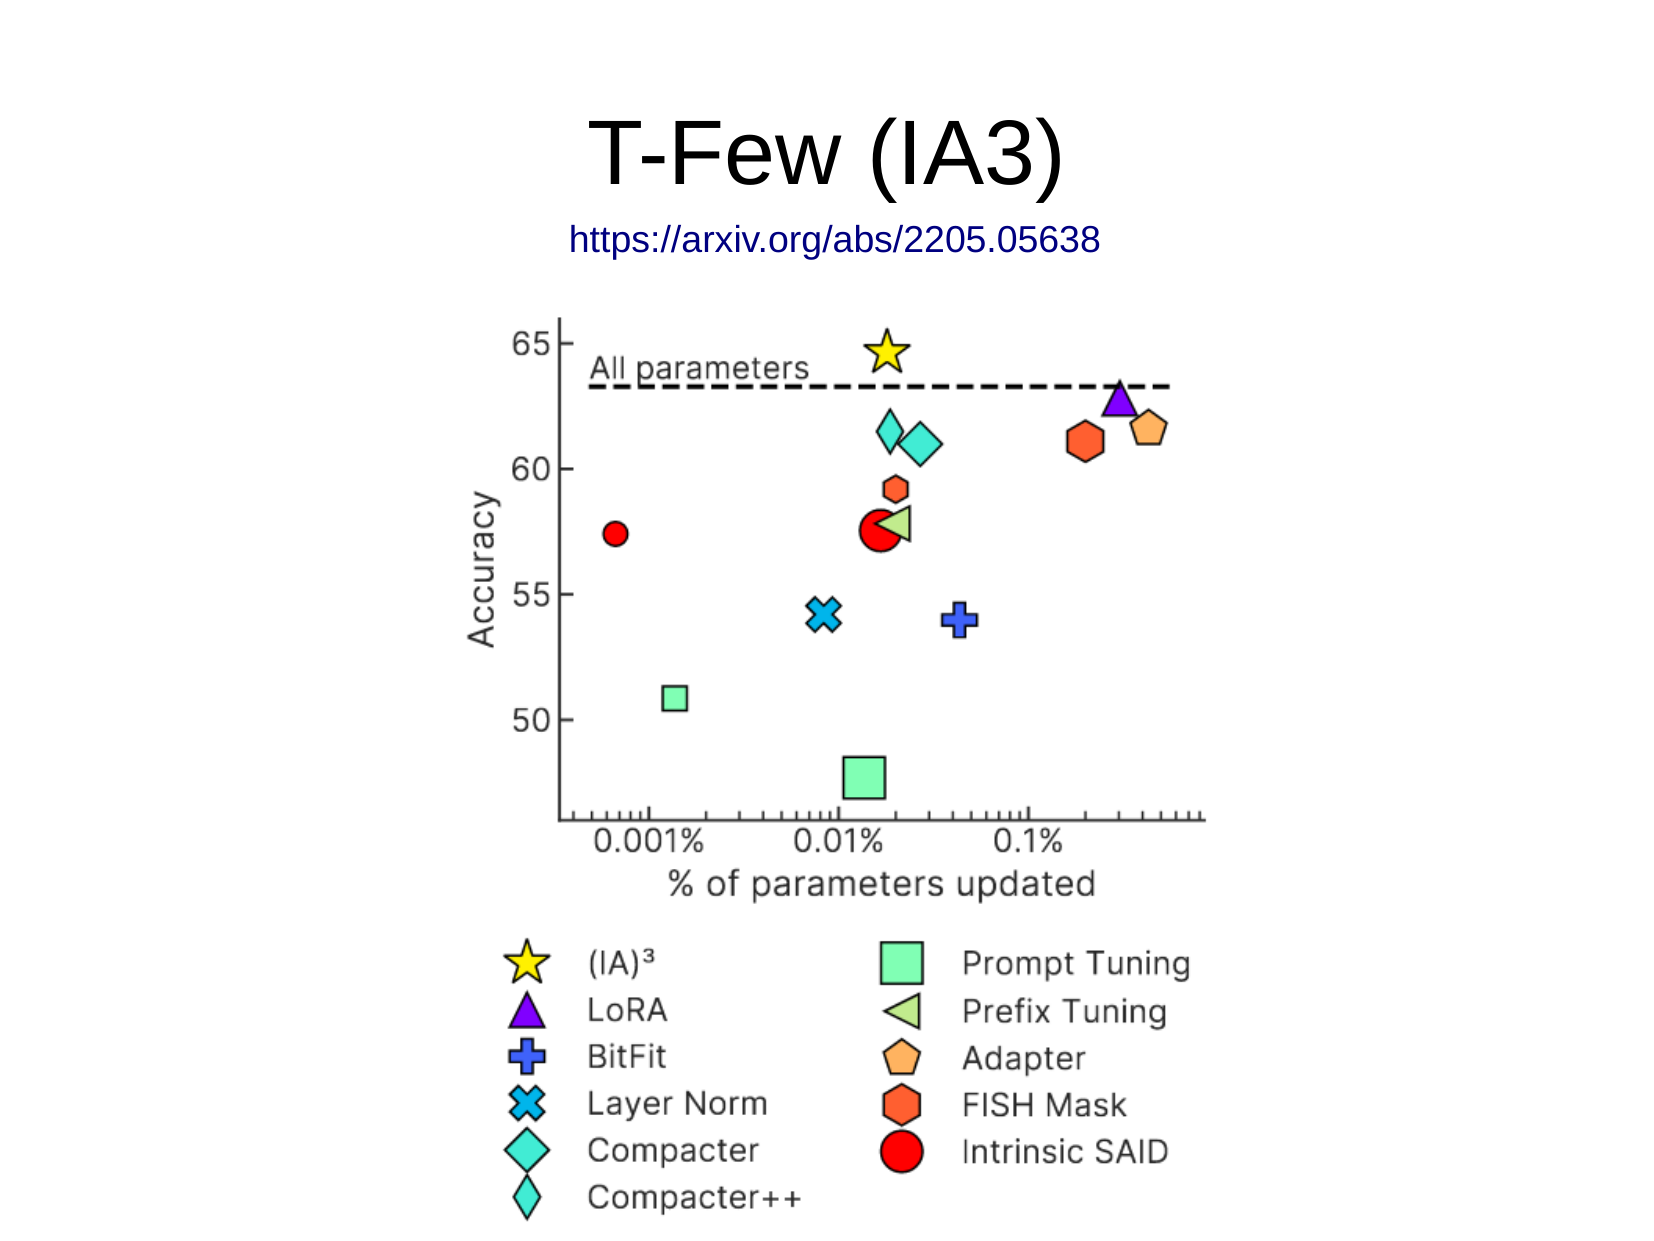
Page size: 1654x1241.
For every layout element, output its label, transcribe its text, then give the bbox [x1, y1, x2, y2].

title T-Few (IA3) [82, 49, 1571, 257]
text_box https://arxiv.org/abs/2205.05638 [554, 211, 1116, 269]
picture [328, 288, 1250, 1226]
